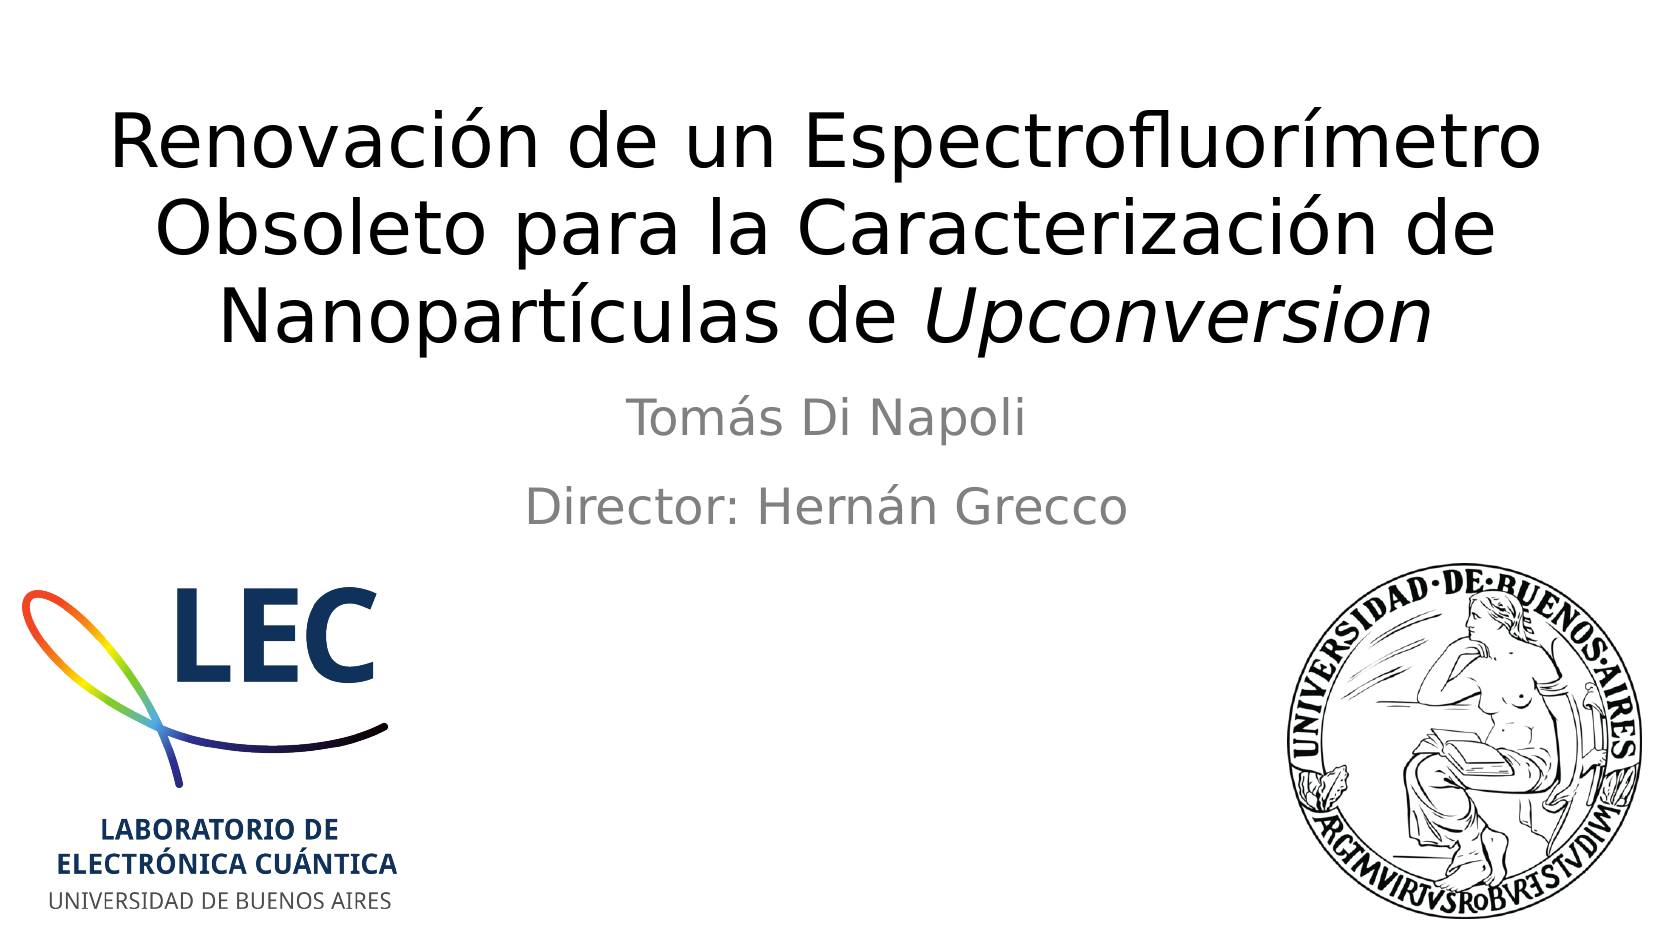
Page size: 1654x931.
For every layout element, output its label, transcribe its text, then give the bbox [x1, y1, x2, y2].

picture [1287, 563, 1642, 919]
picture [22, 587, 397, 909]
title Tomás Di Napoli [82, 340, 1571, 458]
title Renovación de un Espectrofluorímetro Obsoleto para la Caracterización de Nanopartículas de Upconversion [82, 97, 1571, 340]
title Director: Hernán Grecco [82, 458, 1571, 614]
